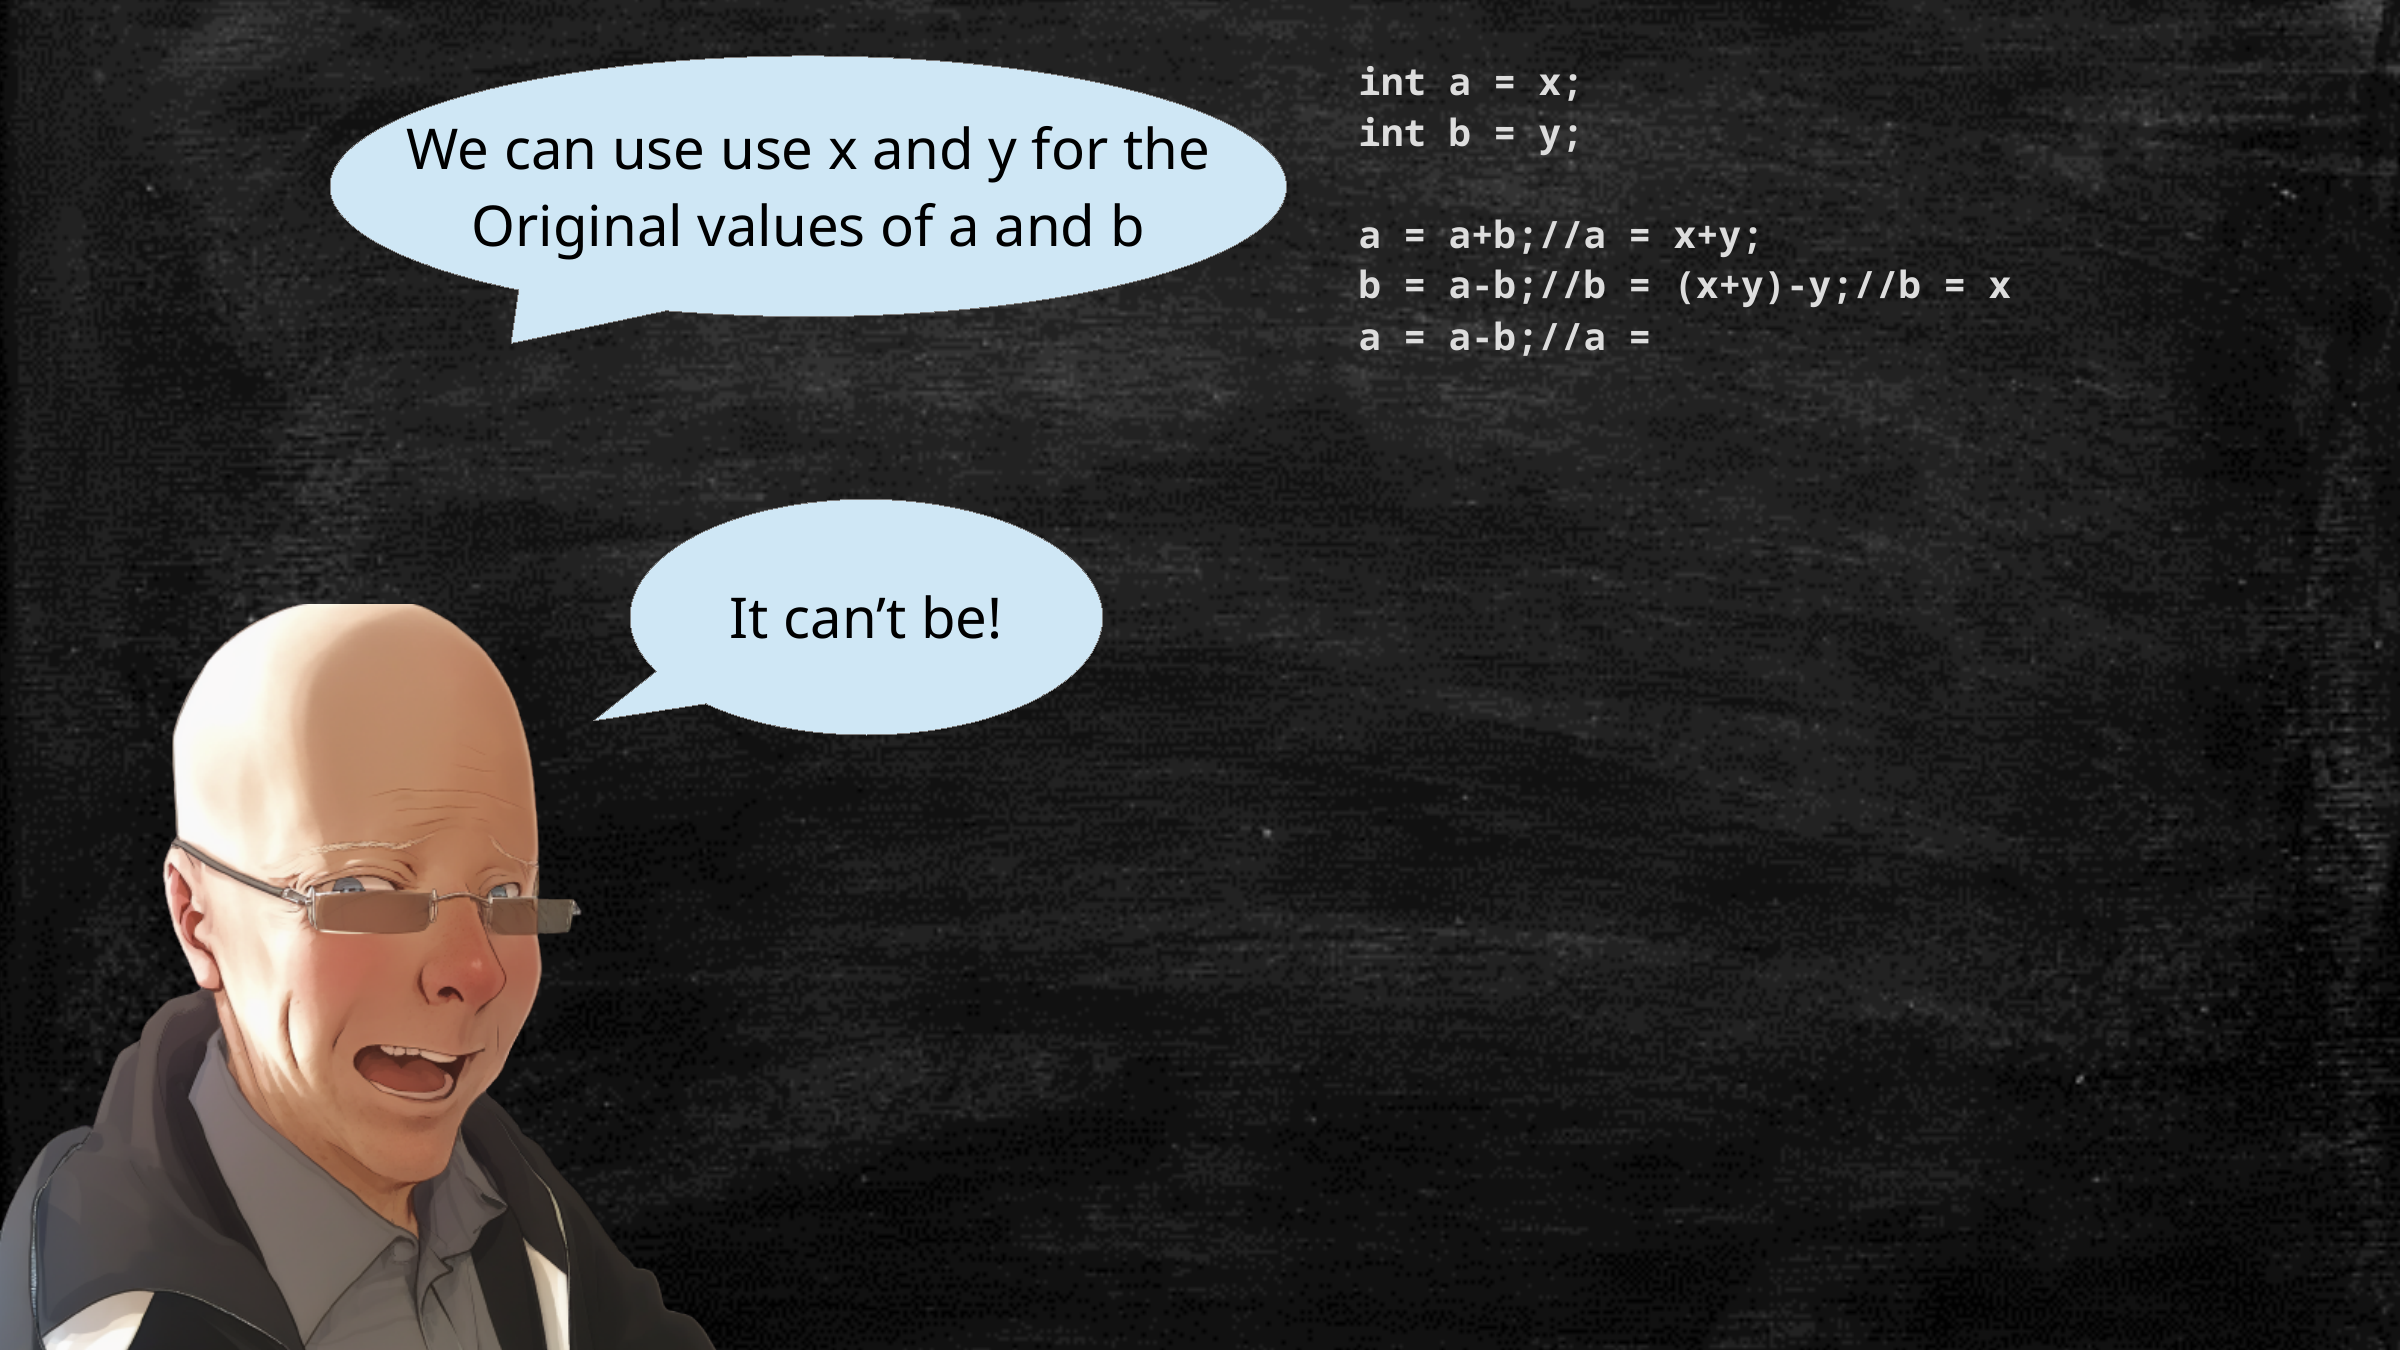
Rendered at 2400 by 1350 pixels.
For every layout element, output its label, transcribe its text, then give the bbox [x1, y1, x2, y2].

picture [0, 0, 2400, 1350]
text_box int a = x; int b = y; a = a+b;//a = x+y; b = a-b;//b = (x+y)-y;//b = x a = a-b;//a = [1343, 47, 2400, 1035]
text_box It can’t be! [631, 499, 1103, 736]
text_box We can use use x and y for the Original values of a and b [330, 55, 1287, 344]
